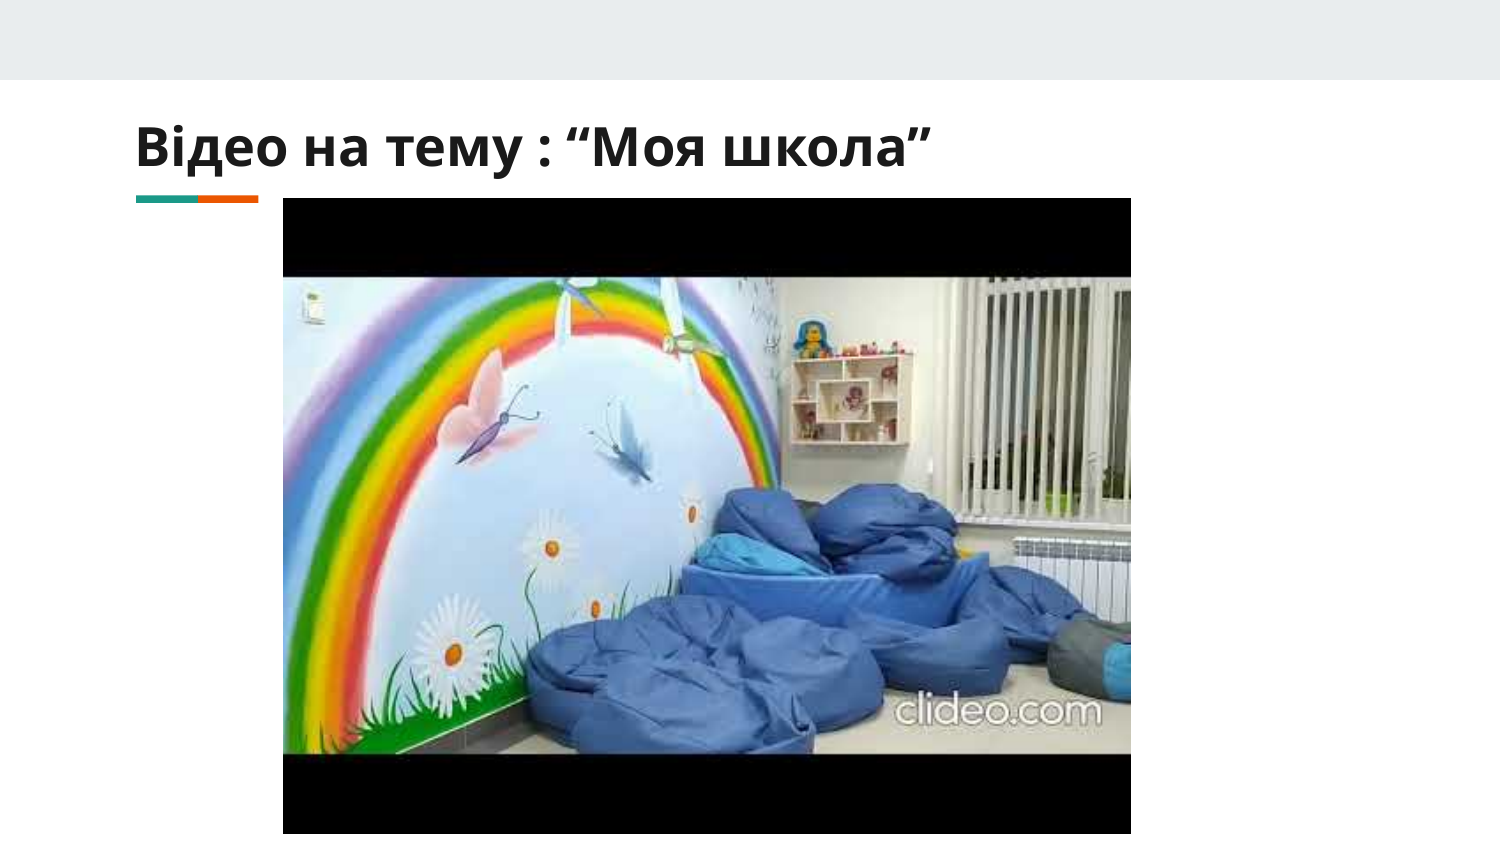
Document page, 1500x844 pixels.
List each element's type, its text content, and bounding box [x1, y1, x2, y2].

title Відео на тему : “Моя школа” [119, 97, 1381, 186]
picture [283, 198, 1131, 834]
